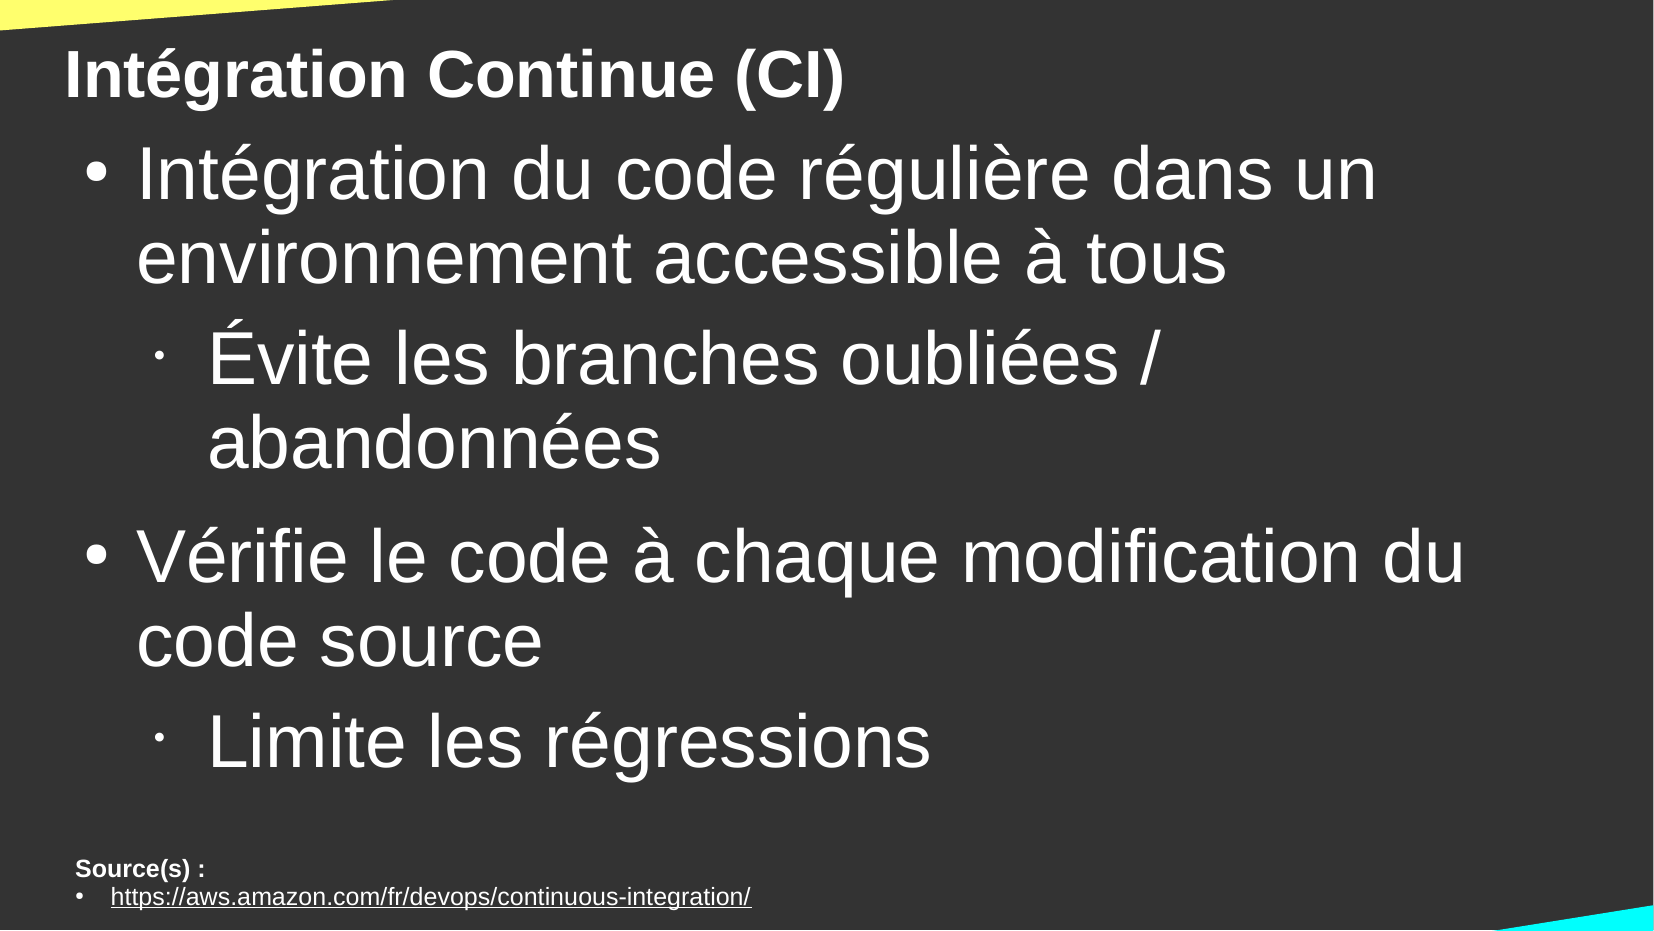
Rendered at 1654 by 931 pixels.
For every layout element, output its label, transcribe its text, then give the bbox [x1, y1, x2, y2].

text_box [1492, 905, 1654, 931]
text_box Source(s) : https://aws.amazon.com/fr/devops/continuous-integration/ [60, 809, 1546, 919]
text_box [0, 0, 393, 31]
title Intégration Continue (CI) [64, 37, 951, 113]
list Intégration du code régulière dans un environnement accessible à tous Évite les branches oubliées / abandonnées Vérifie le code à chaque modification du code source Limite les régressions [65, 131, 1544, 809]
